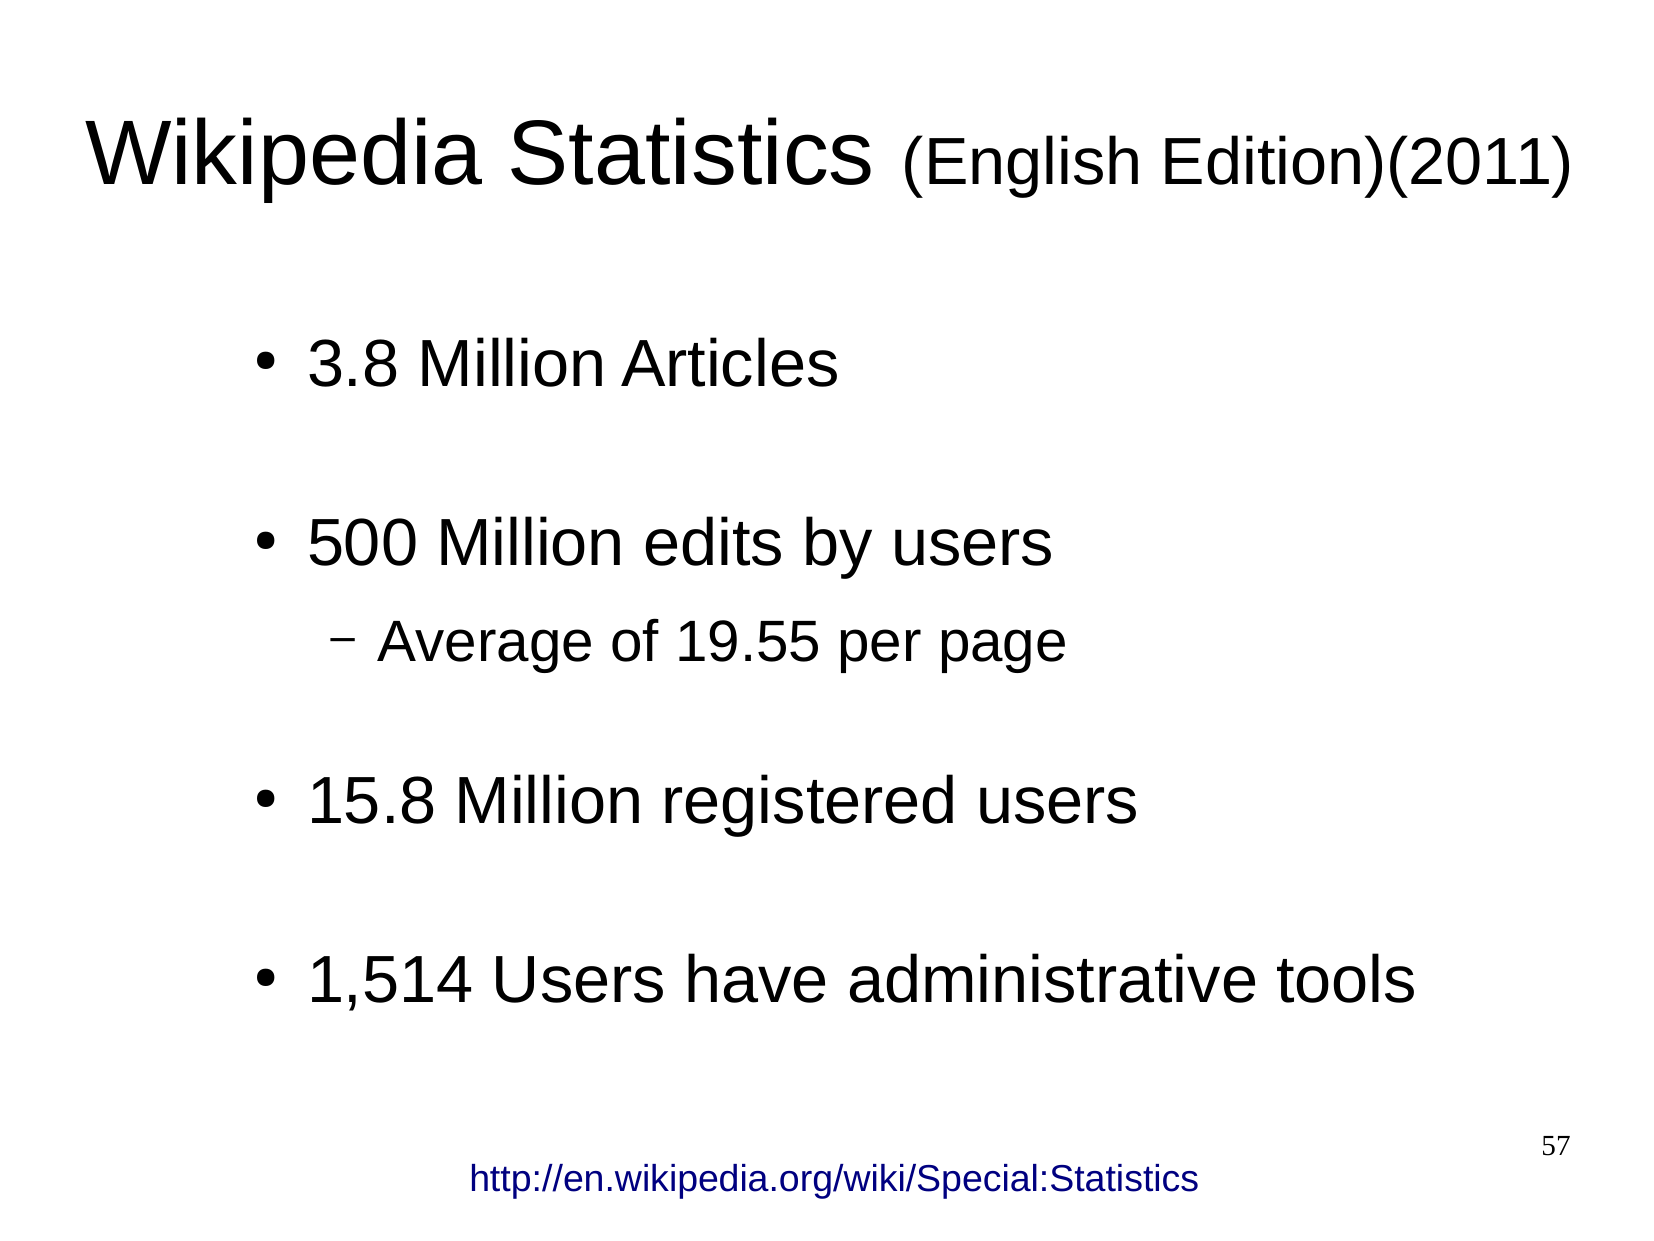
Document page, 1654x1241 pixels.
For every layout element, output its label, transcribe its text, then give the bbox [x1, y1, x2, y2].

list 3.8 Million Articles 500 Million edits by users Average of 19.55 per page 15.8 Million registered users 1,514 Users have administrative tools [236, 325, 1467, 1017]
title Wikipedia Statistics (English Edition)(2011) [64, 49, 1595, 257]
text_box http://en.wikipedia.org/wiki/Special:Statistics [454, 1150, 1238, 1207]
